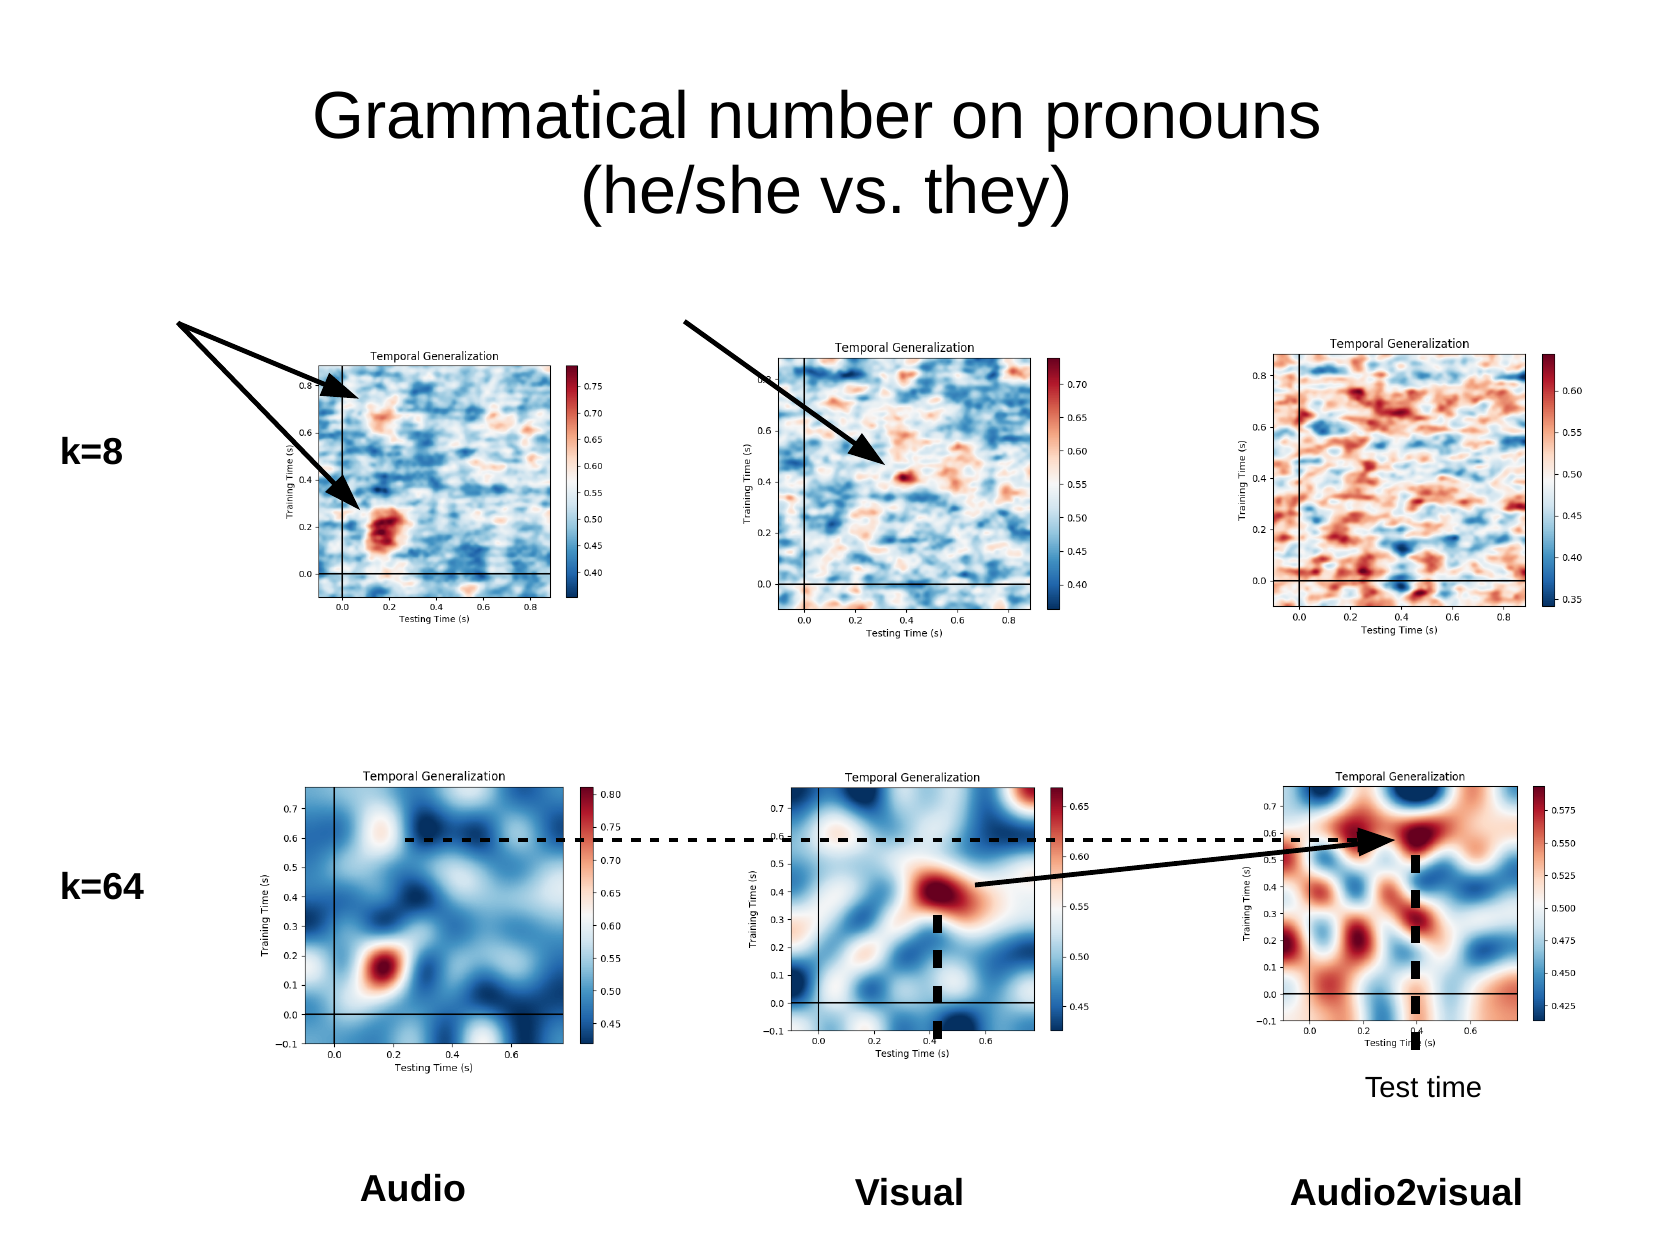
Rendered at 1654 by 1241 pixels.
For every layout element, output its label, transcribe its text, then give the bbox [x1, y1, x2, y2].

picture [1200, 314, 1636, 642]
text_box Audio2visual [1275, 1163, 1576, 1221]
text_box k=64 [45, 858, 230, 916]
text_box Visual [840, 1163, 1141, 1221]
text_box k=8 [45, 423, 251, 481]
picture [720, 749, 1141, 1066]
picture [251, 329, 652, 631]
picture [1215, 749, 1620, 1054]
title Grammatical number on pronouns (he/she vs. they) [82, 49, 1571, 257]
picture [230, 746, 676, 1081]
text_box Test time [1350, 1063, 1651, 1111]
text_box Audio [345, 1160, 646, 1218]
picture [705, 318, 1141, 646]
